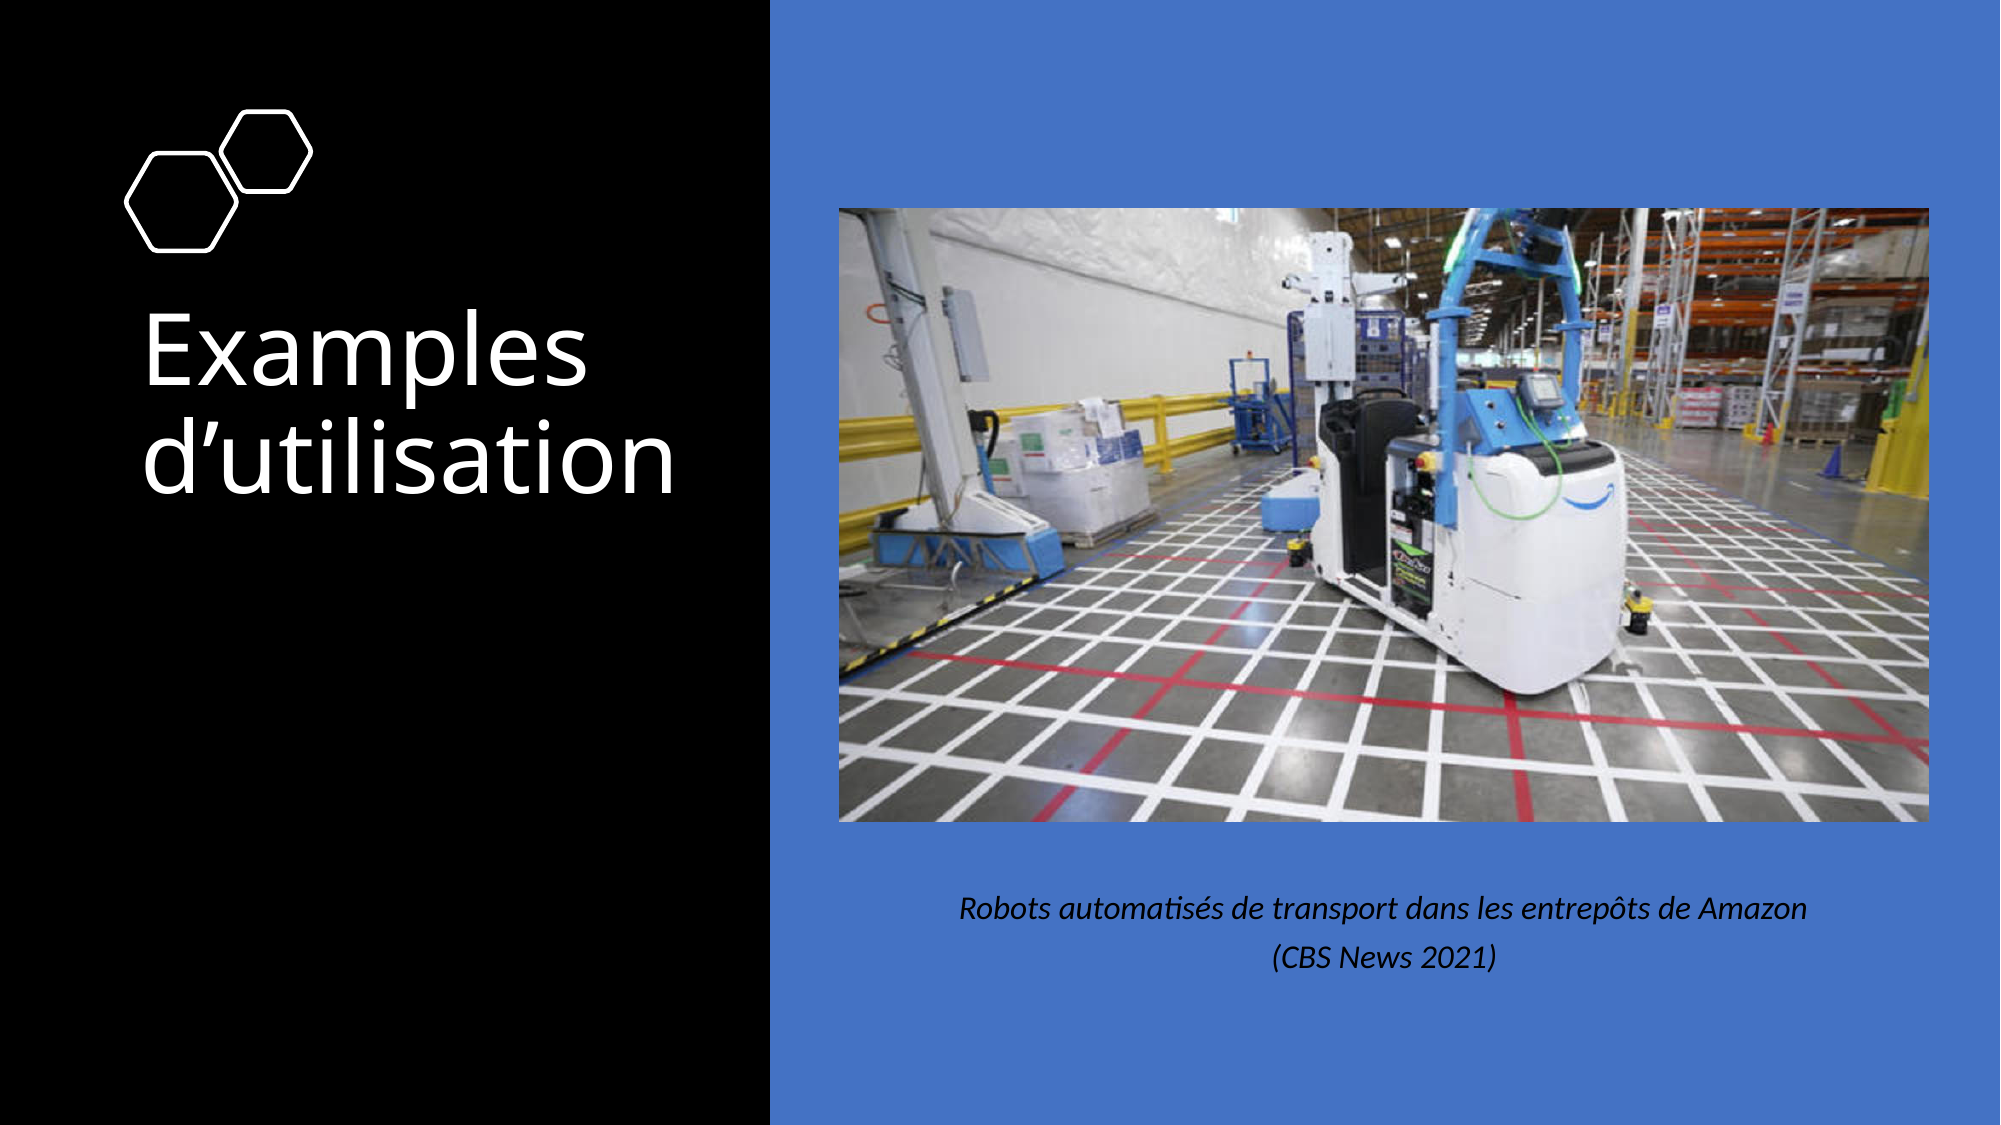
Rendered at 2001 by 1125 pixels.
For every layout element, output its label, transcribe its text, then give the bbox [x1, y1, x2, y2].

text_box [0, 0, 2000, 1125]
text_box Robots automatisés de transport dans les entrepôts de Amazon (CBS News 2021) [839, 883, 1929, 1031]
picture [839, 208, 1929, 822]
title Examples d’utilisation [125, 292, 714, 533]
